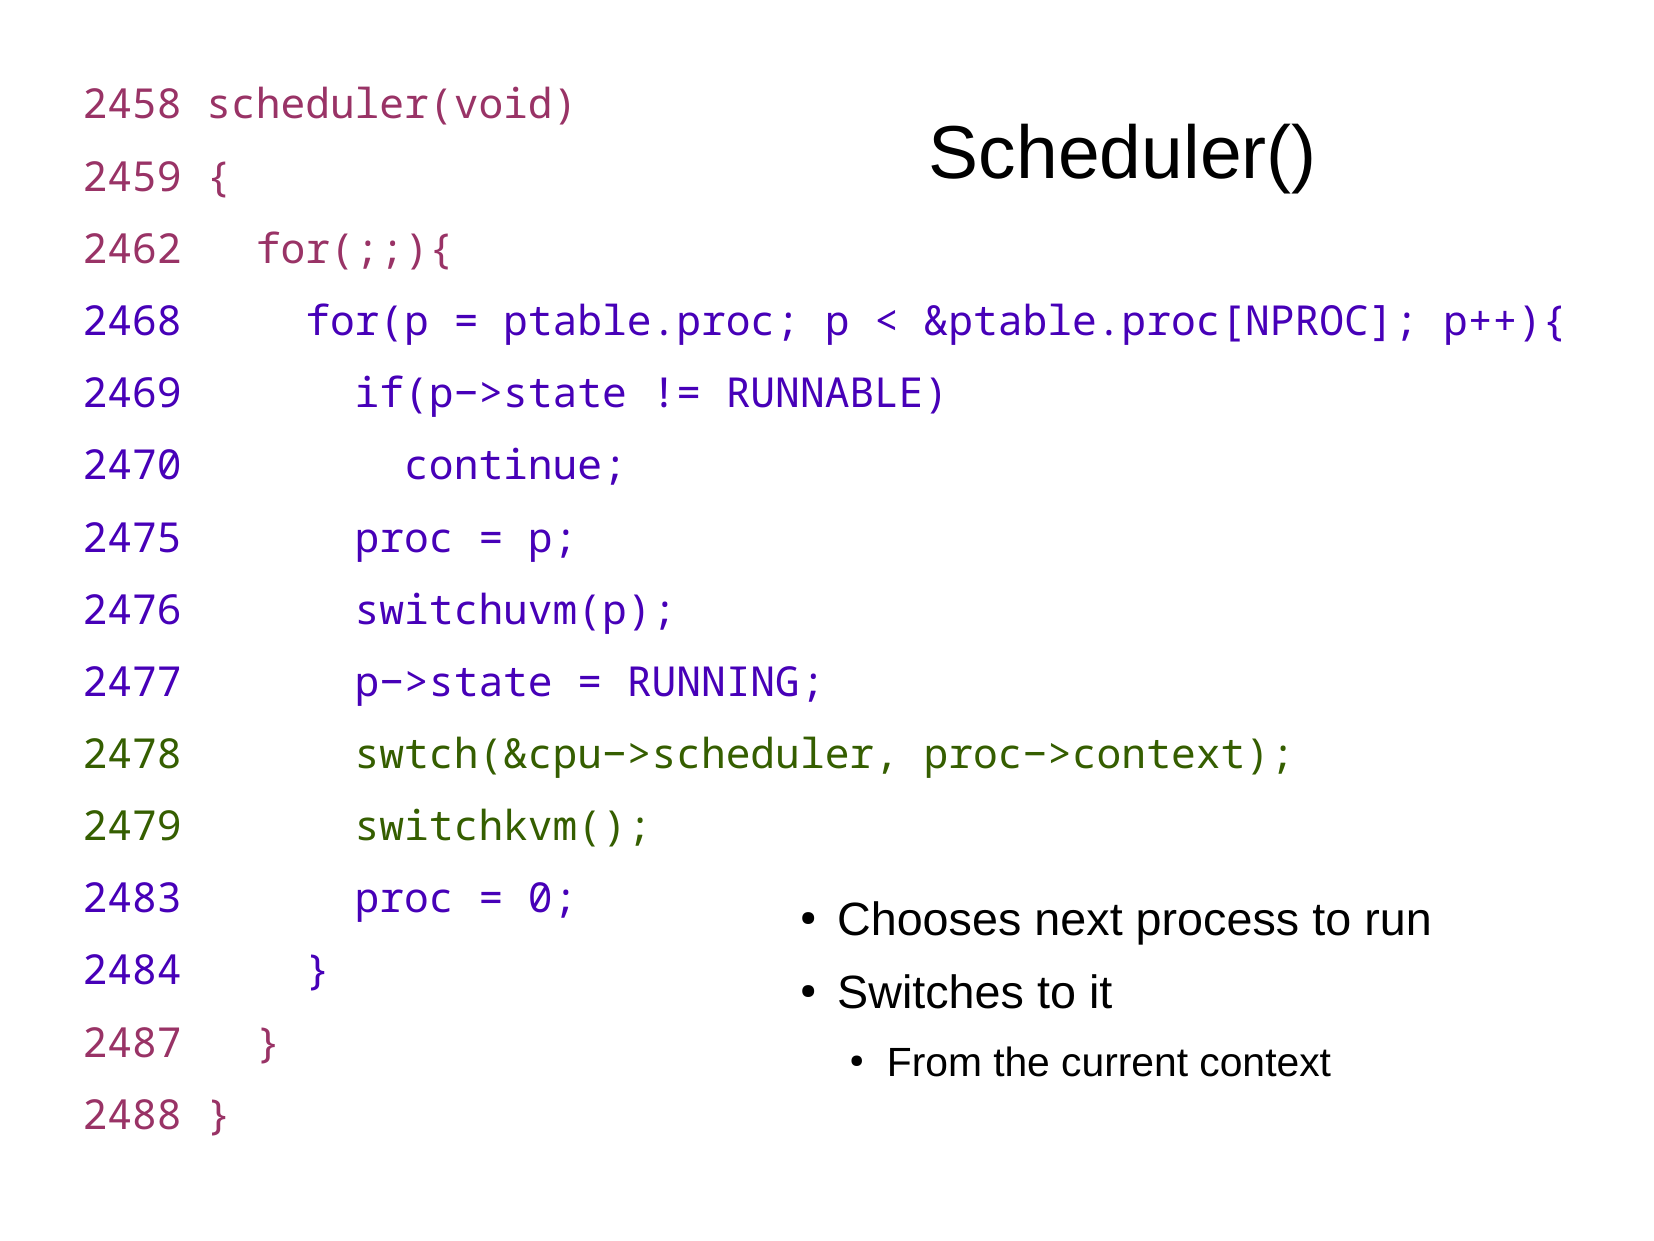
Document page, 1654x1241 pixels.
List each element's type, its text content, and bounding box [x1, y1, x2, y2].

title Scheduler() [675, 49, 1571, 257]
list 2458 scheduler(void) 2459 { 2462 for(;;){ 2468 for(p = ptable.proc; p < &ptable.proc[NPROC]; p++){ 2469 if(p−>state != RUNNABLE) 2470 continue; 2475 proc = p; 2476 switchuvm(p); 2477 p−>state = RUNNING; 2478 swtch(&cpu−>scheduler, proc−>context); 2479 switchkvm(); 2483 proc = 0; 2484 } 2487 } 2488 } [82, 75, 1571, 1163]
list Chooses next process to run Switches to it From the current context [787, 893, 1501, 1088]
